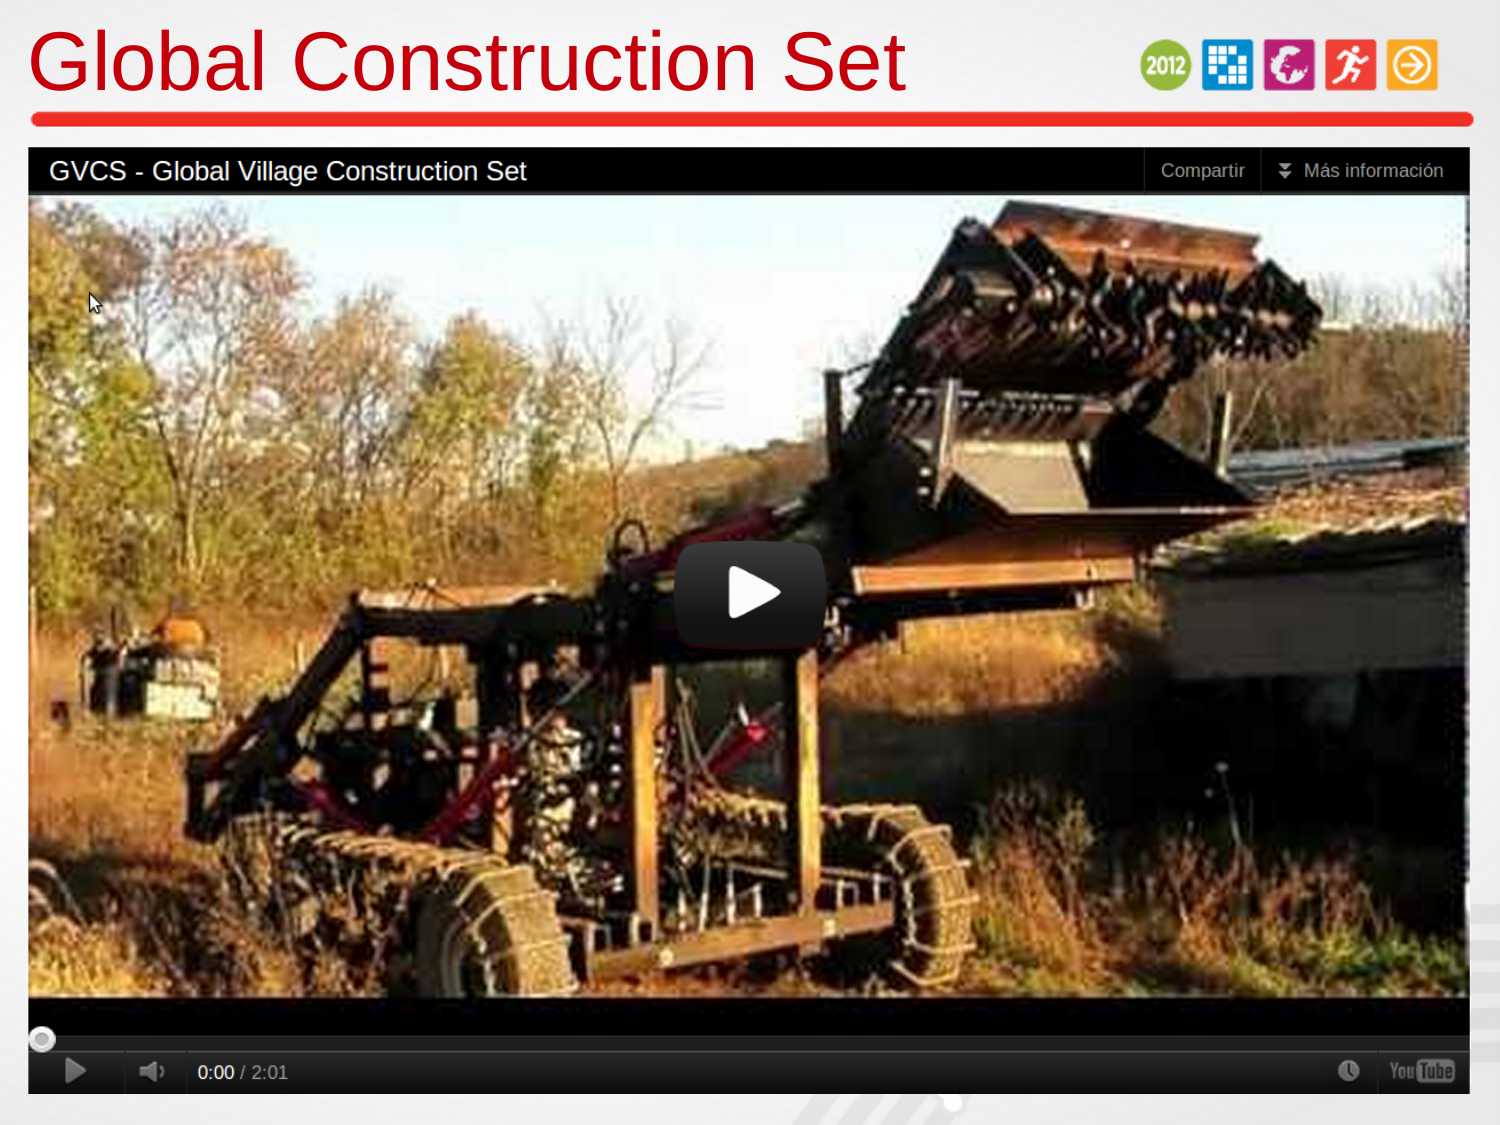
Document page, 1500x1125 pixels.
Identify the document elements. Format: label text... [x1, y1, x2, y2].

picture [0, 0, 1500, 1125]
title Global Construction Set [12, 0, 976, 121]
